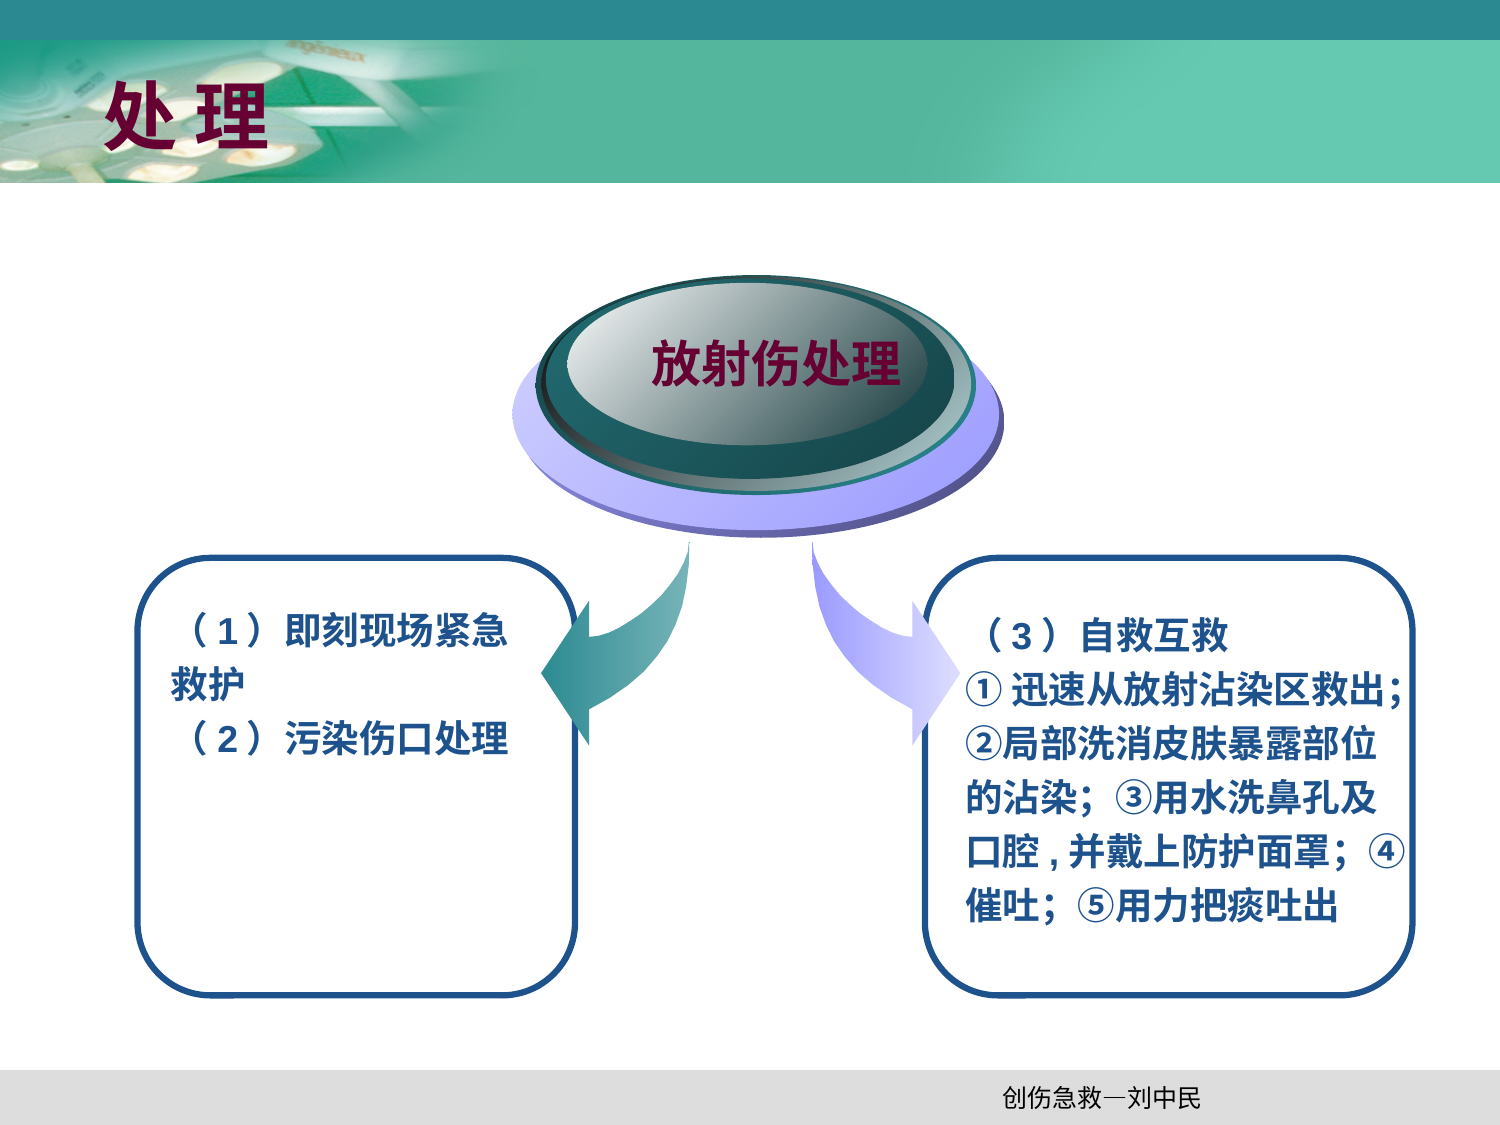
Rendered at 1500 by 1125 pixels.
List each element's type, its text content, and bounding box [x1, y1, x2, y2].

text_box [512, 275, 1005, 538]
text_box [812, 541, 961, 746]
text_box [541, 541, 690, 746]
text_box （3）自救互救 ①迅速从放射沾染区救出；②局部洗消皮肤暴露部位的沾染；③用水洗鼻孔及口腔,并戴上防护面罩；④催吐；⑤用力把痰吐出 [950, 595, 1426, 990]
title 处 理 [87, 62, 1388, 155]
text_box （1）即刻现场紧急救护 （2）污染伤口处理 [155, 590, 546, 769]
text_box 创伤急救—刘中民 [987, 1074, 1463, 1125]
text_box 放射伤处理 [590, 324, 951, 400]
